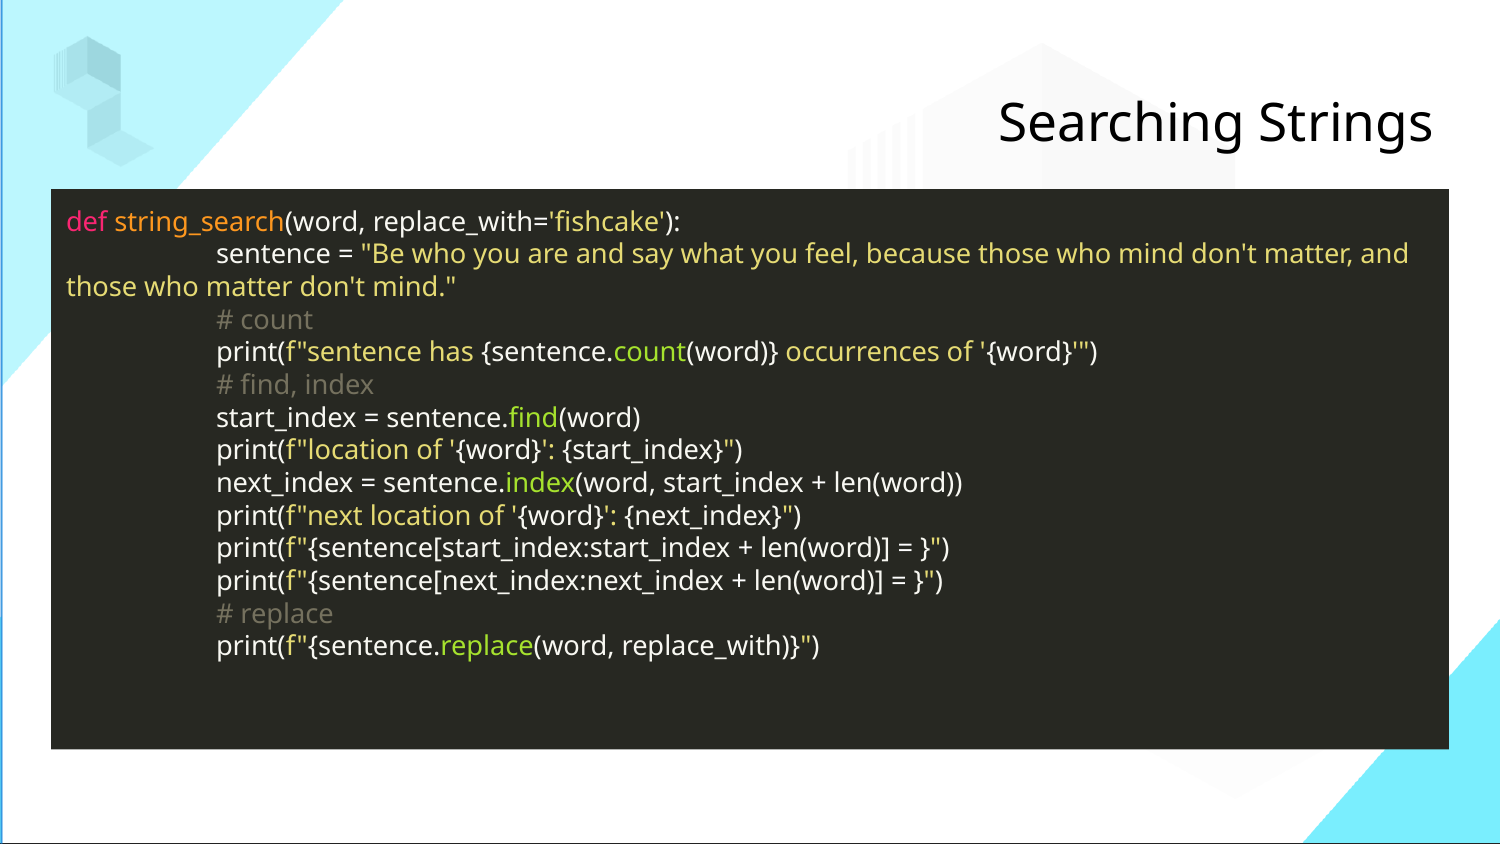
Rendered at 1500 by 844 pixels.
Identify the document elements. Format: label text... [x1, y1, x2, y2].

picture [0, 0, 1500, 844]
list def string_search(word, replace_with='fishcake'): sentence = "Be who you are and say what you feel, because those who mind don't matter, and those who matter don't mind." # count print(f"sentence has {sentence.count(word)} occurrences of '{word}'") # find, index start_index = sentence.find(word) print(f"location of '{word}': {start_index}") next_index = sentence.index(word, start_index + len(word)) print(f"next location of '{word}': {next_index}") print(f"{sentence[start_index:start_index + len(word)] = }") print(f"{sentence[next_index:next_index + len(word)] = }") # replace print(f"{sentence.replace(word, replace_with)}") [51, 189, 1449, 750]
title Searching Strings [51, 72, 1449, 167]
